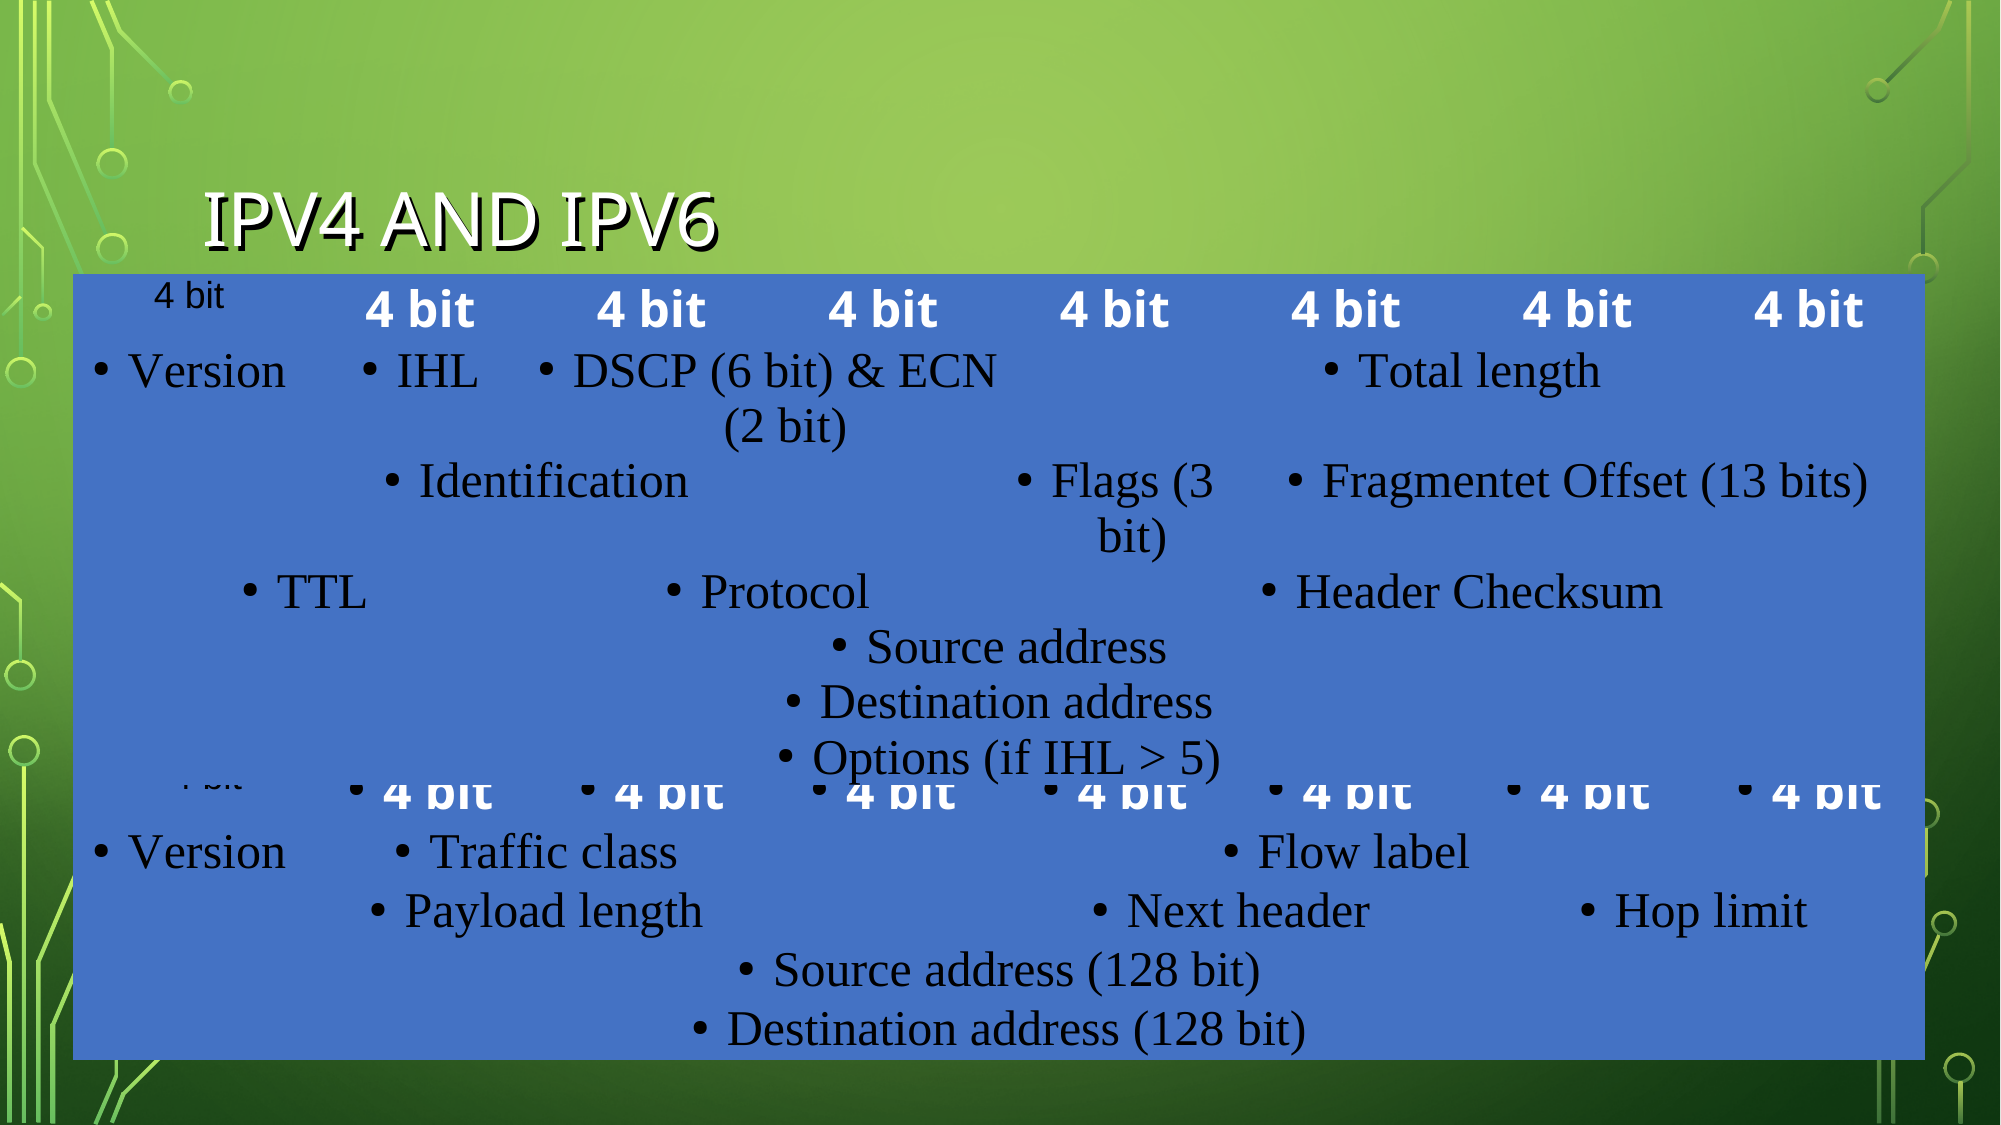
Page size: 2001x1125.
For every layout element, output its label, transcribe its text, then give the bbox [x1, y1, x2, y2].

table_cell Version [73, 824, 305, 883]
table_header 4 bit [73, 274, 305, 342]
table_cell Version [73, 342, 305, 453]
table_cell Flags (3 bit) [999, 453, 1231, 564]
table_header 4 bit [536, 785, 768, 824]
table_header 4 bit [1592, 787, 1603, 803]
table_header 4 bit [768, 785, 999, 824]
table_cell TTL [73, 564, 536, 619]
table_header 4 bit [1824, 787, 1835, 803]
table_header 4 bit [999, 274, 1231, 342]
table_cell Header Checksum [999, 564, 1925, 619]
table_header 4 bit [1354, 787, 1365, 803]
table_header 4 bit [536, 274, 768, 342]
table_cell Flow label [768, 824, 1925, 883]
table_cell Total length [999, 342, 1925, 453]
table_header 4 bit [305, 274, 536, 342]
table_header 4 bit [1462, 274, 1694, 342]
table_cell Identification [73, 453, 999, 564]
table_cell Source address [73, 619, 1925, 674]
table_header 4 bit [999, 785, 1231, 824]
table_header 4 bit [305, 785, 536, 824]
table_header 4 bit [1462, 785, 1694, 824]
table_header 4 bit [1231, 785, 1462, 824]
table_header 4 bit [1694, 274, 1925, 342]
table_header 4 bit [1694, 785, 1925, 824]
table_cell IHL [305, 342, 536, 453]
table_header 4 bit [667, 787, 678, 803]
table_header 4 bit [898, 787, 909, 803]
table_cell Destination address [73, 674, 1925, 730]
table_header 4 bit [1129, 787, 1140, 803]
table_cell Traffic class [305, 824, 768, 883]
title Ipv4 and IPV6 [187, 101, 1813, 274]
table_cell Destination address (128 bit) [73, 1001, 1925, 1060]
table_header 4 bit [435, 787, 446, 803]
table_cell Source address (128 bit) [73, 942, 1925, 1001]
table_header 4 bit [768, 274, 999, 342]
table_cell Options (if IHL > 5) [73, 730, 1925, 785]
table_cell DSCP (6 bit) & ECN (2 bit) [536, 342, 999, 453]
table_cell Fragmentet Offset (13 bits) [1231, 453, 1925, 564]
table_header 4 bit [73, 785, 305, 824]
table_cell Hop limit [1462, 883, 1925, 942]
table_cell Protocol [536, 564, 999, 619]
table_cell Next header [999, 883, 1462, 942]
table_header 4 bit [1231, 274, 1462, 342]
table_cell Payload length [73, 883, 999, 942]
